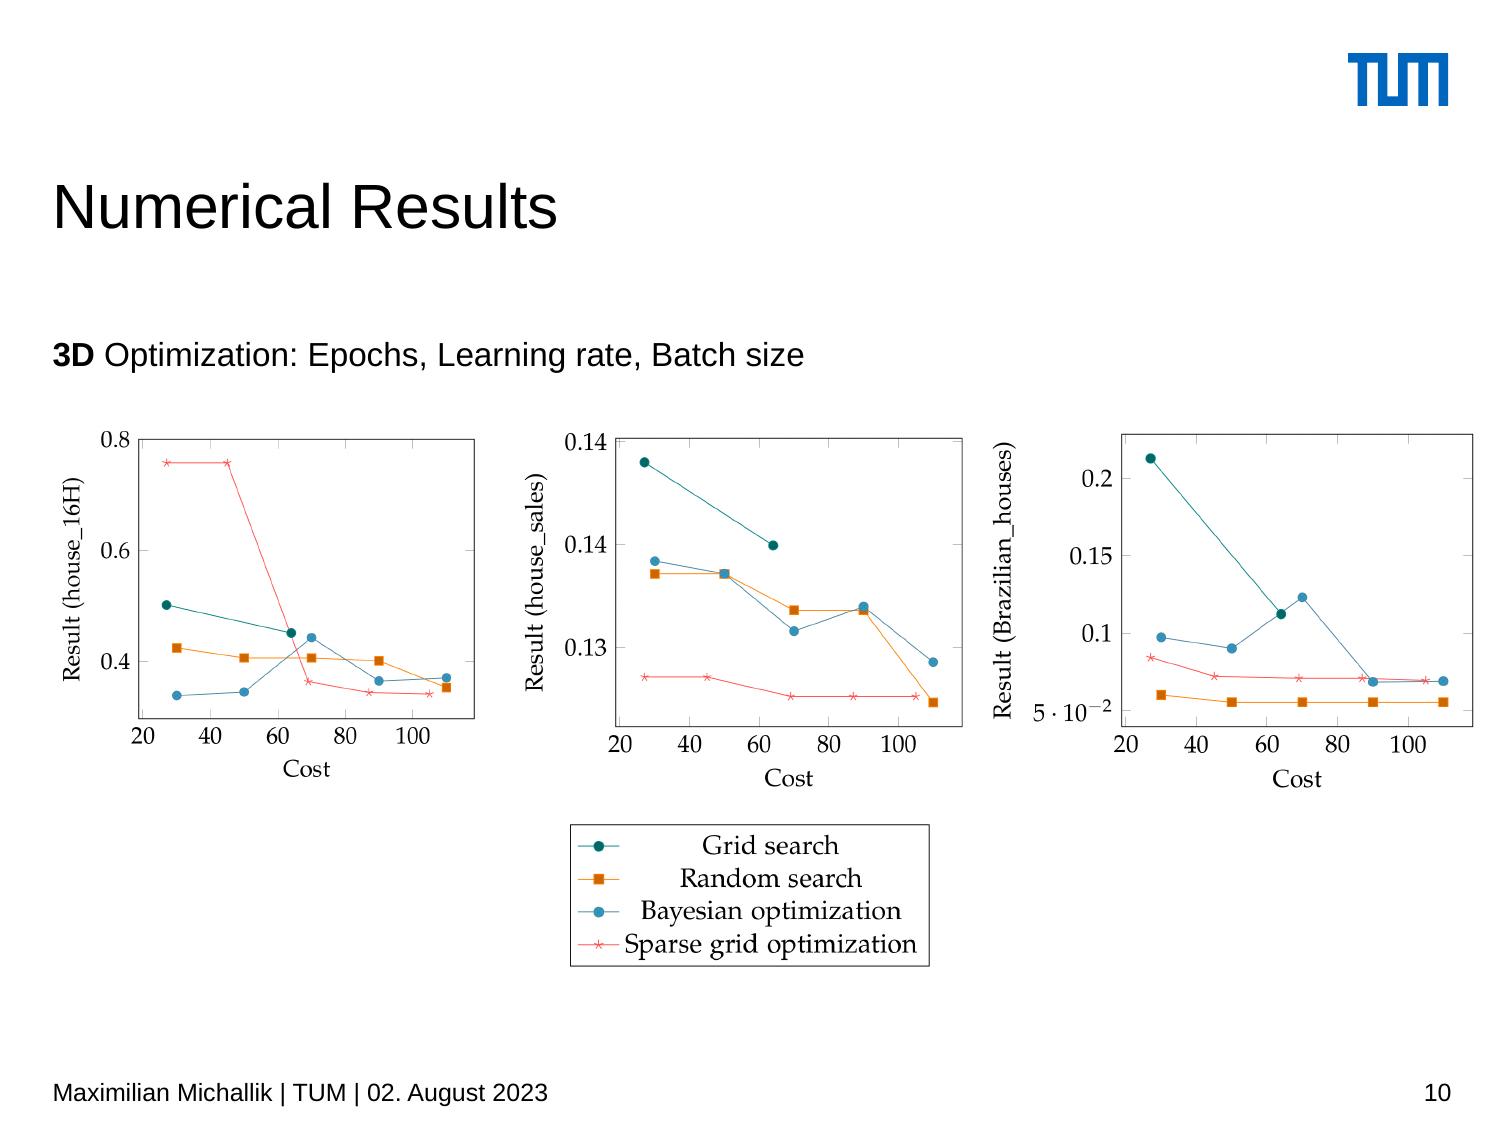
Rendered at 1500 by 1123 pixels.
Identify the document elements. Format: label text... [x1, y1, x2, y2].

title Numerical Results [52, 171, 1453, 242]
picture [1453, 429, 1477, 792]
picture [568, 822, 932, 969]
list 3D Optimization: Epochs, Learning rate, Batch size [52, 330, 1453, 996]
